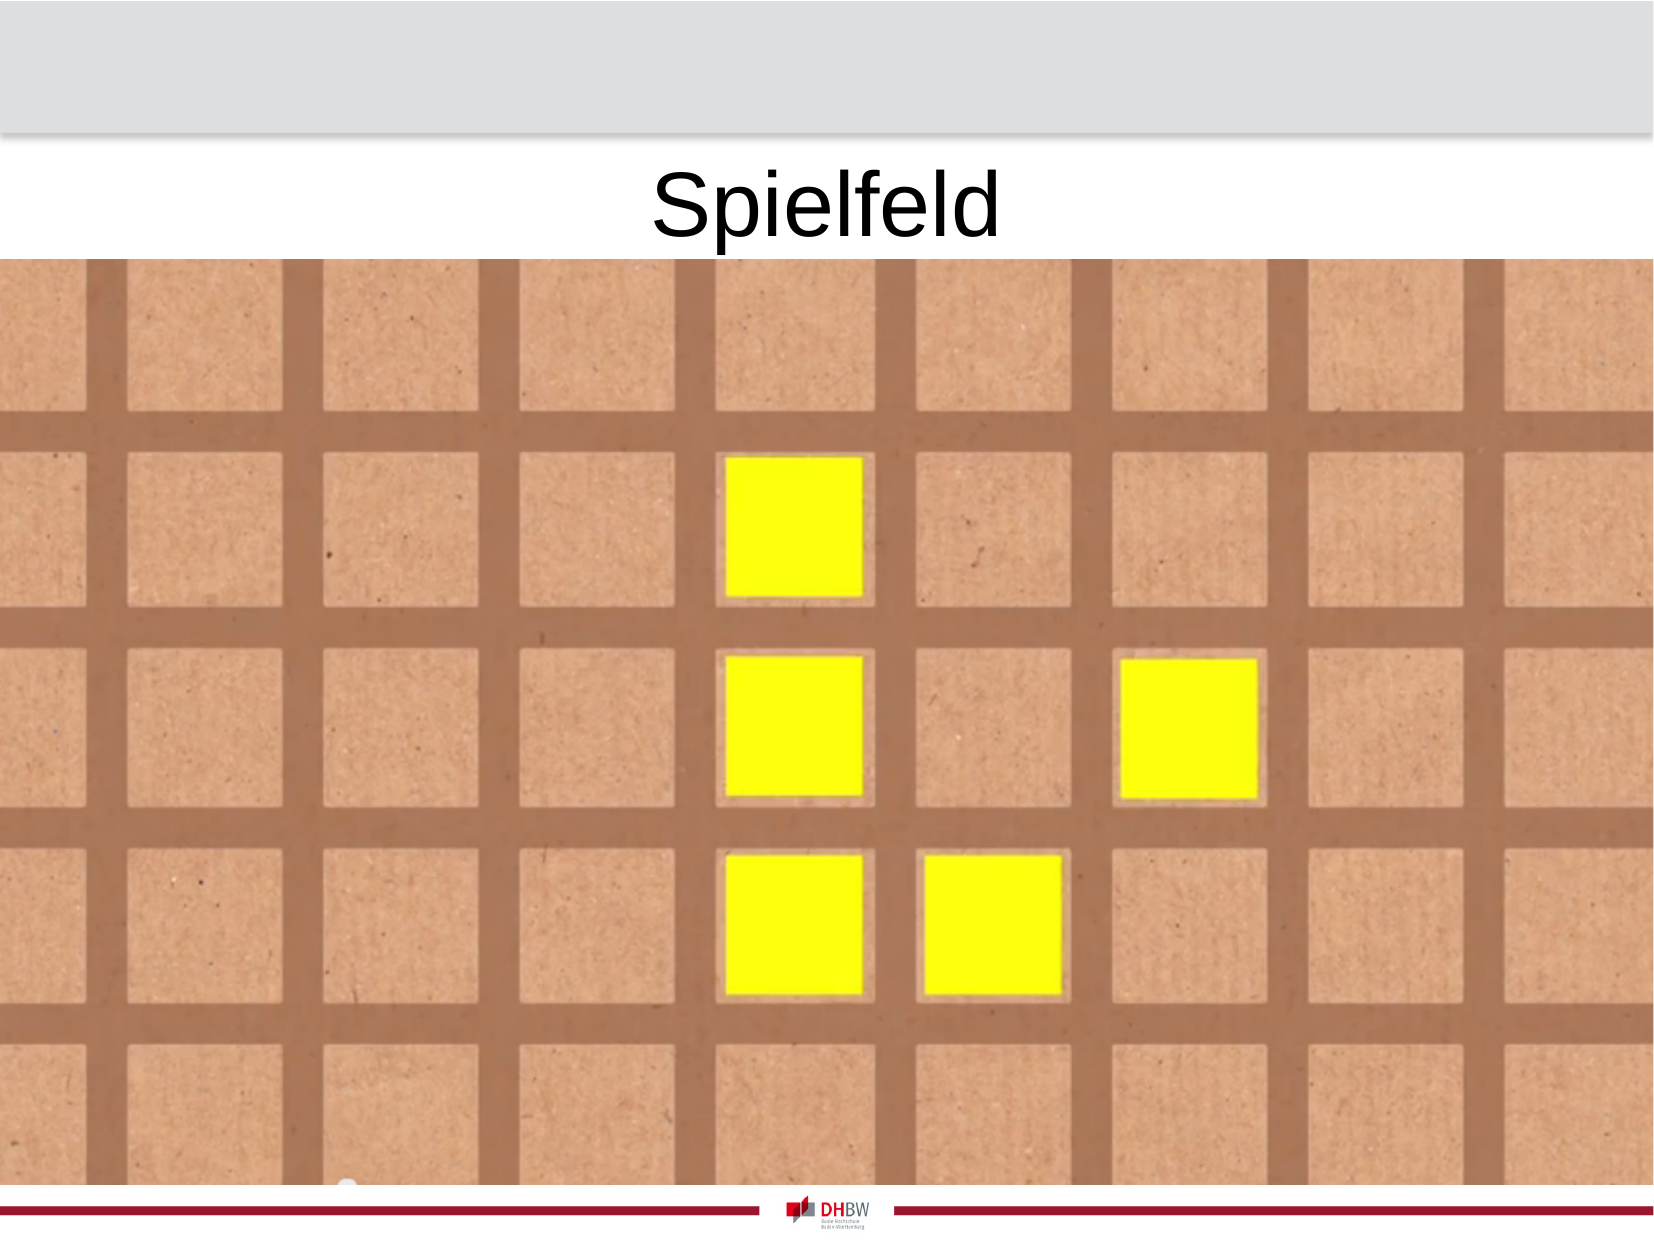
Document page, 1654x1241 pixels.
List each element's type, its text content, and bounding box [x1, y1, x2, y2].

title Spielfeld [82, 49, 1571, 257]
picture [0, 1, 1654, 1237]
